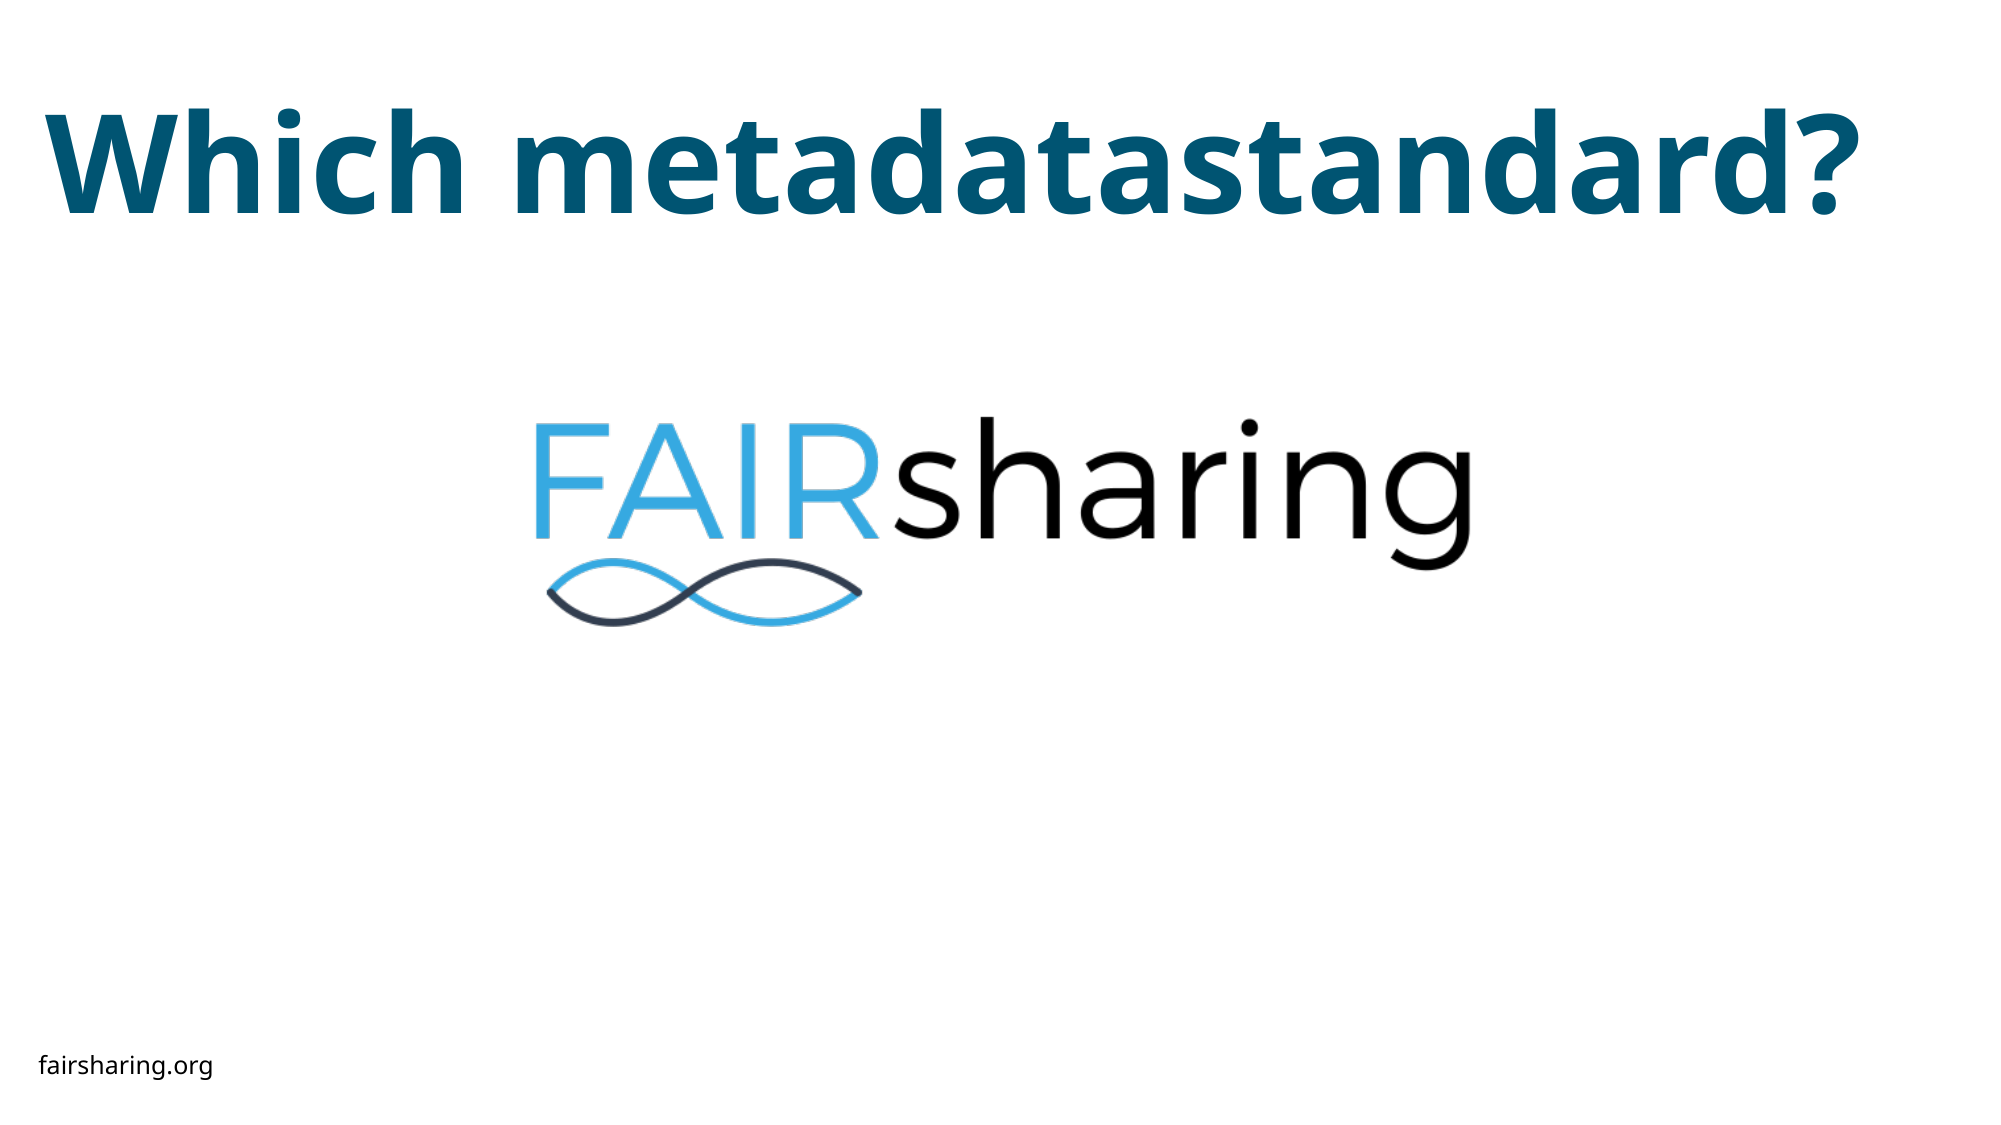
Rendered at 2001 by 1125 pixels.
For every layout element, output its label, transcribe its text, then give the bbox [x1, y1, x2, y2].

text_box Which metadatastandard? [30, 59, 1725, 212]
picture [460, 359, 1515, 656]
text_box fairsharing.org [23, 1040, 205, 1106]
